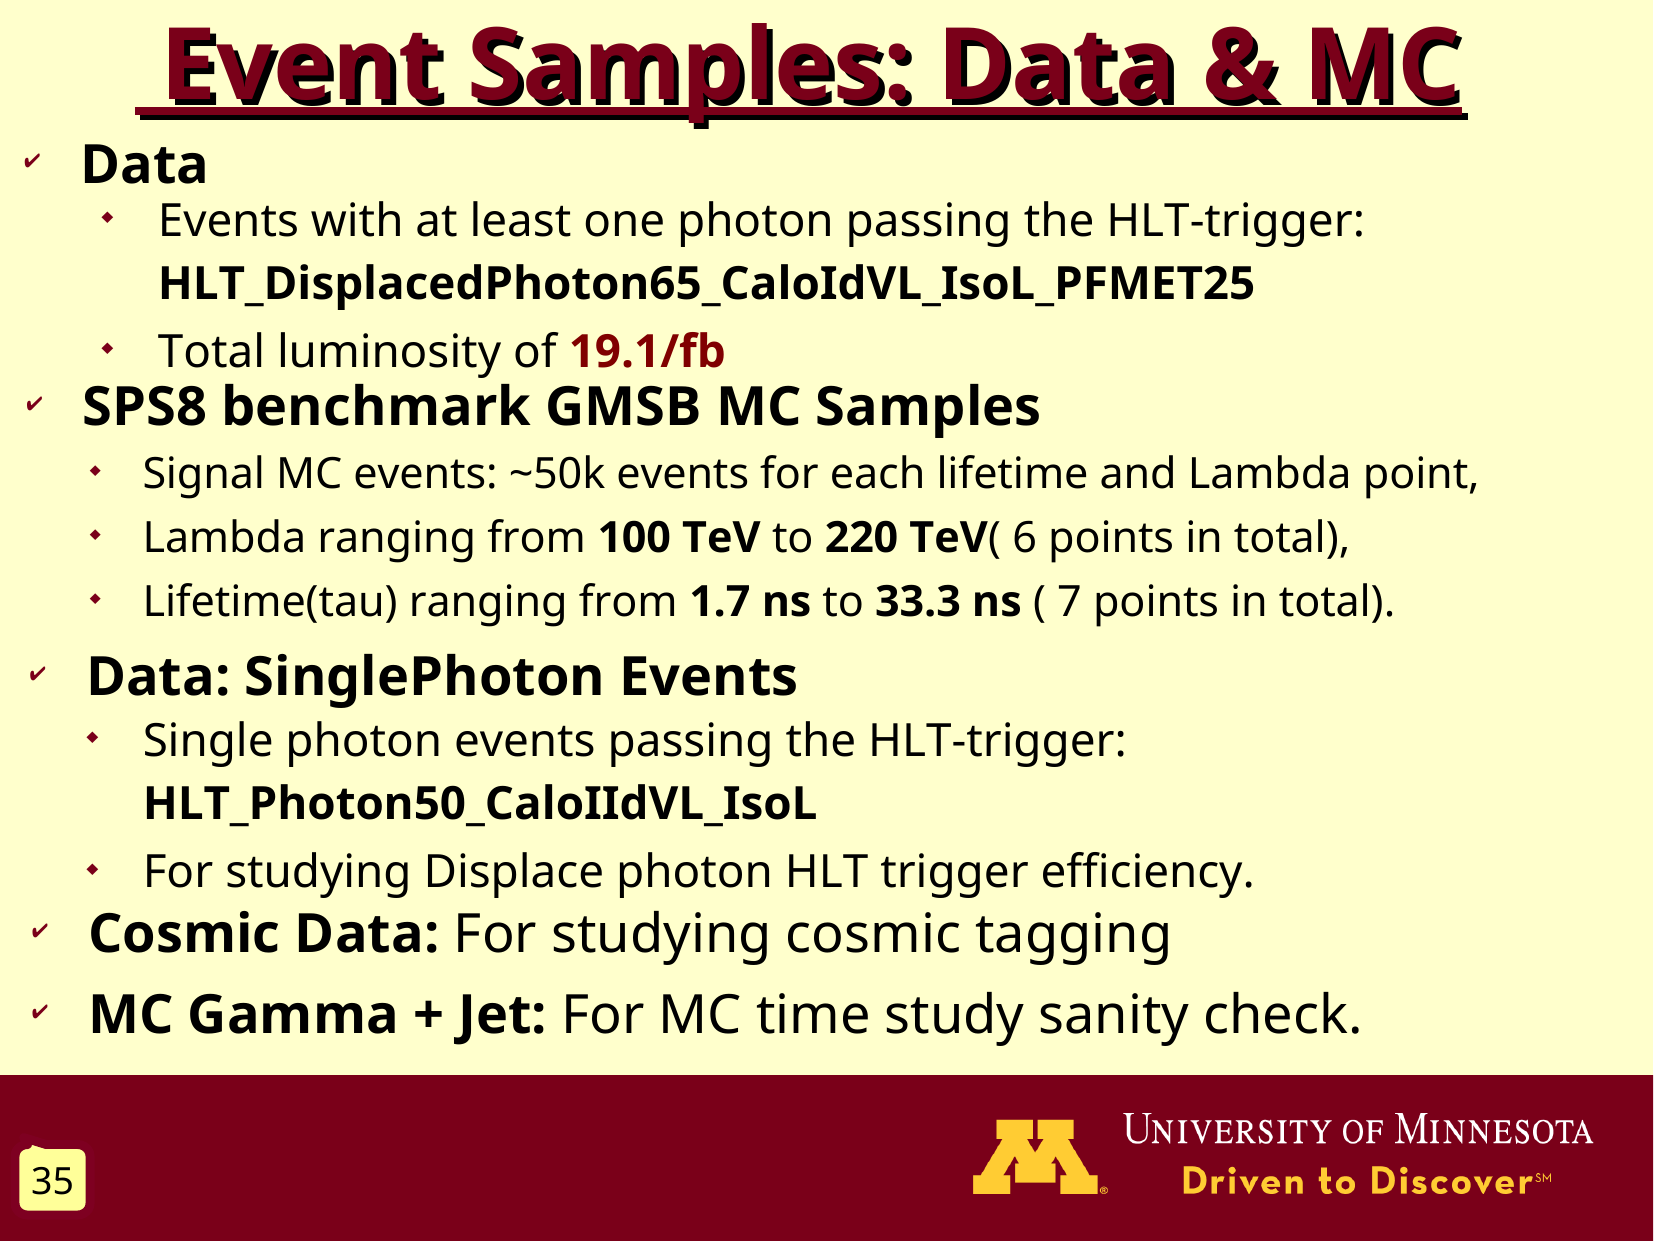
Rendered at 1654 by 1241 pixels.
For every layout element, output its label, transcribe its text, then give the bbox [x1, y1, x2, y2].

list Single photon events passing the HLT-trigger: HLT_Photon50_CaloIIdVL_IsoL For studying Displace photon HLT trigger efficiency. [71, 700, 1606, 886]
list SPS8 benchmark GMSB MC Samples [11, 360, 1636, 466]
list Signal MC events: ~50k events for each lifetime and Lambda point, Lambda ranging from 100 TeV to 220 TeV( 6 points in total), Lifetime(tau) ranging from 1.7 ns to 33.3 ns ( 7 points in total). [75, 435, 1609, 630]
list MC Gamma + Jet: For MC time study sanity check. [17, 967, 1641, 1073]
picture [0, 1075, 1654, 1241]
list Cosmic Data: For studying cosmic tagging [17, 886, 1641, 967]
list Data: SinglePhoton Events [15, 630, 1639, 736]
list Data [9, 121, 1633, 227]
list Events with at least one photon passing the HLT-trigger: HLT_DisplacedPhoton65_CaloIdVL_IsoL_PFMET25 Total luminosity of 19.1/fb [86, 180, 1621, 360]
title Event Samples: Data & MC [120, 0, 1526, 121]
text_box 35 [15, 1137, 91, 1216]
